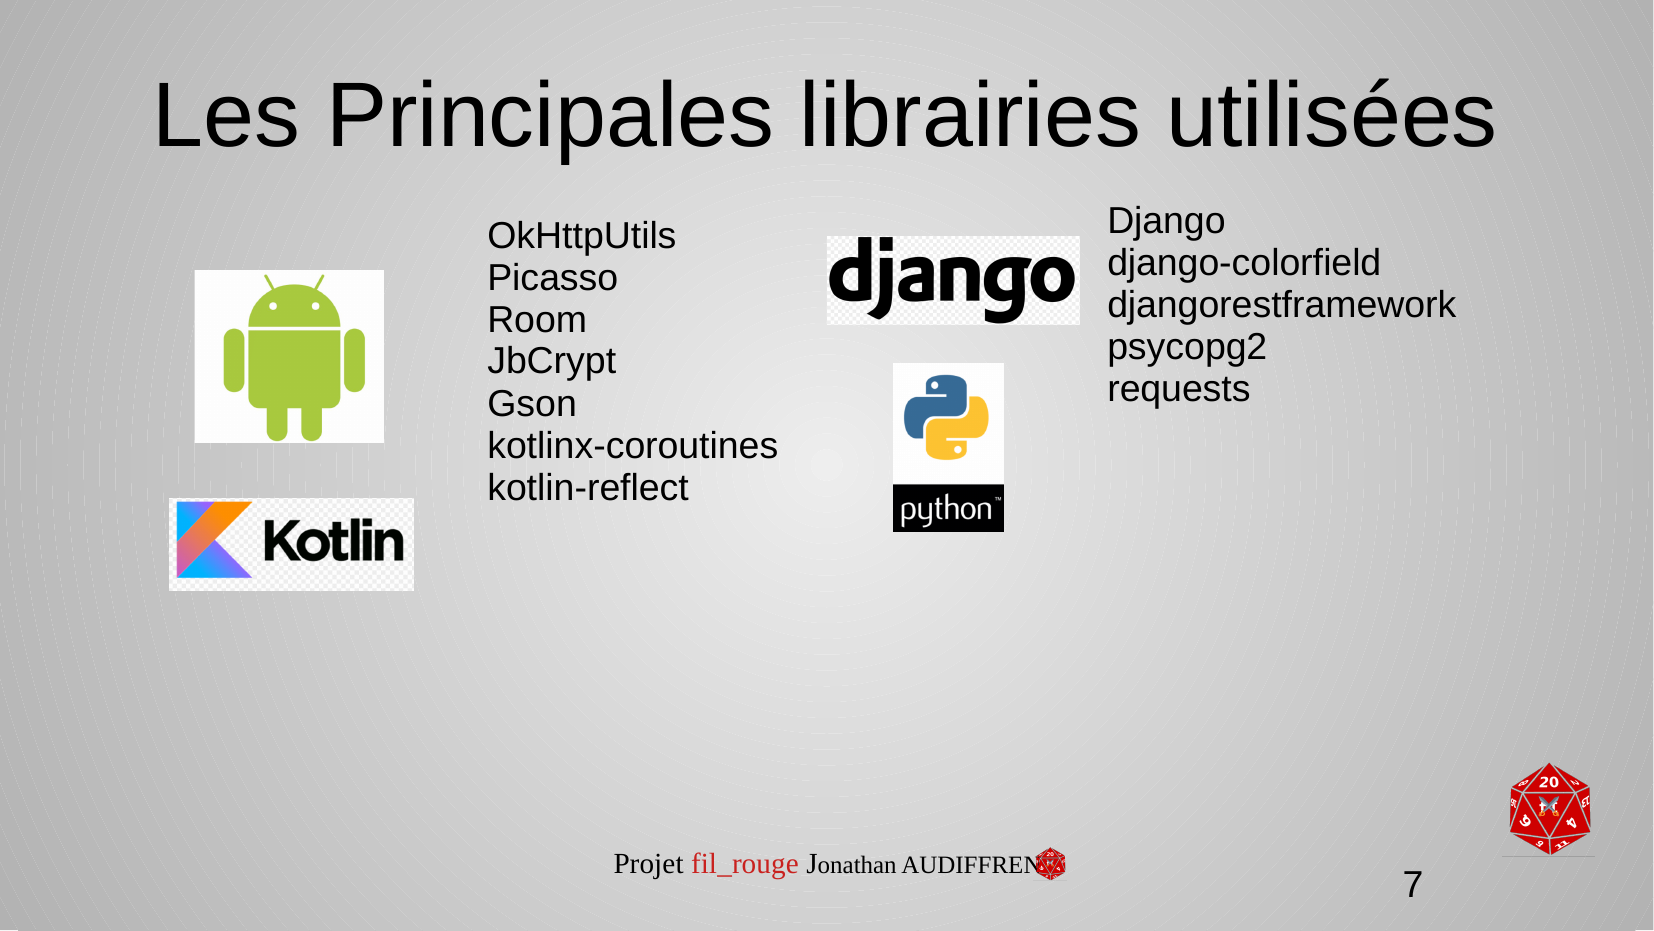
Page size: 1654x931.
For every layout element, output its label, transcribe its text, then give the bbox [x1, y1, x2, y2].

picture [1502, 762, 1595, 857]
picture [893, 363, 1004, 532]
picture [194, 270, 384, 443]
text_box OkHttpUtils Picasso Room JbCrypt Gson kotlinx-coroutines kotlin-reflect [472, 206, 827, 558]
picture [826, 236, 1080, 325]
picture [1033, 847, 1067, 881]
picture [169, 498, 414, 591]
title Les Principales librairies utilisées [82, 37, 1571, 193]
text_box Django django-colorfield djangorestframework psycopg2 requests [1092, 192, 1472, 544]
